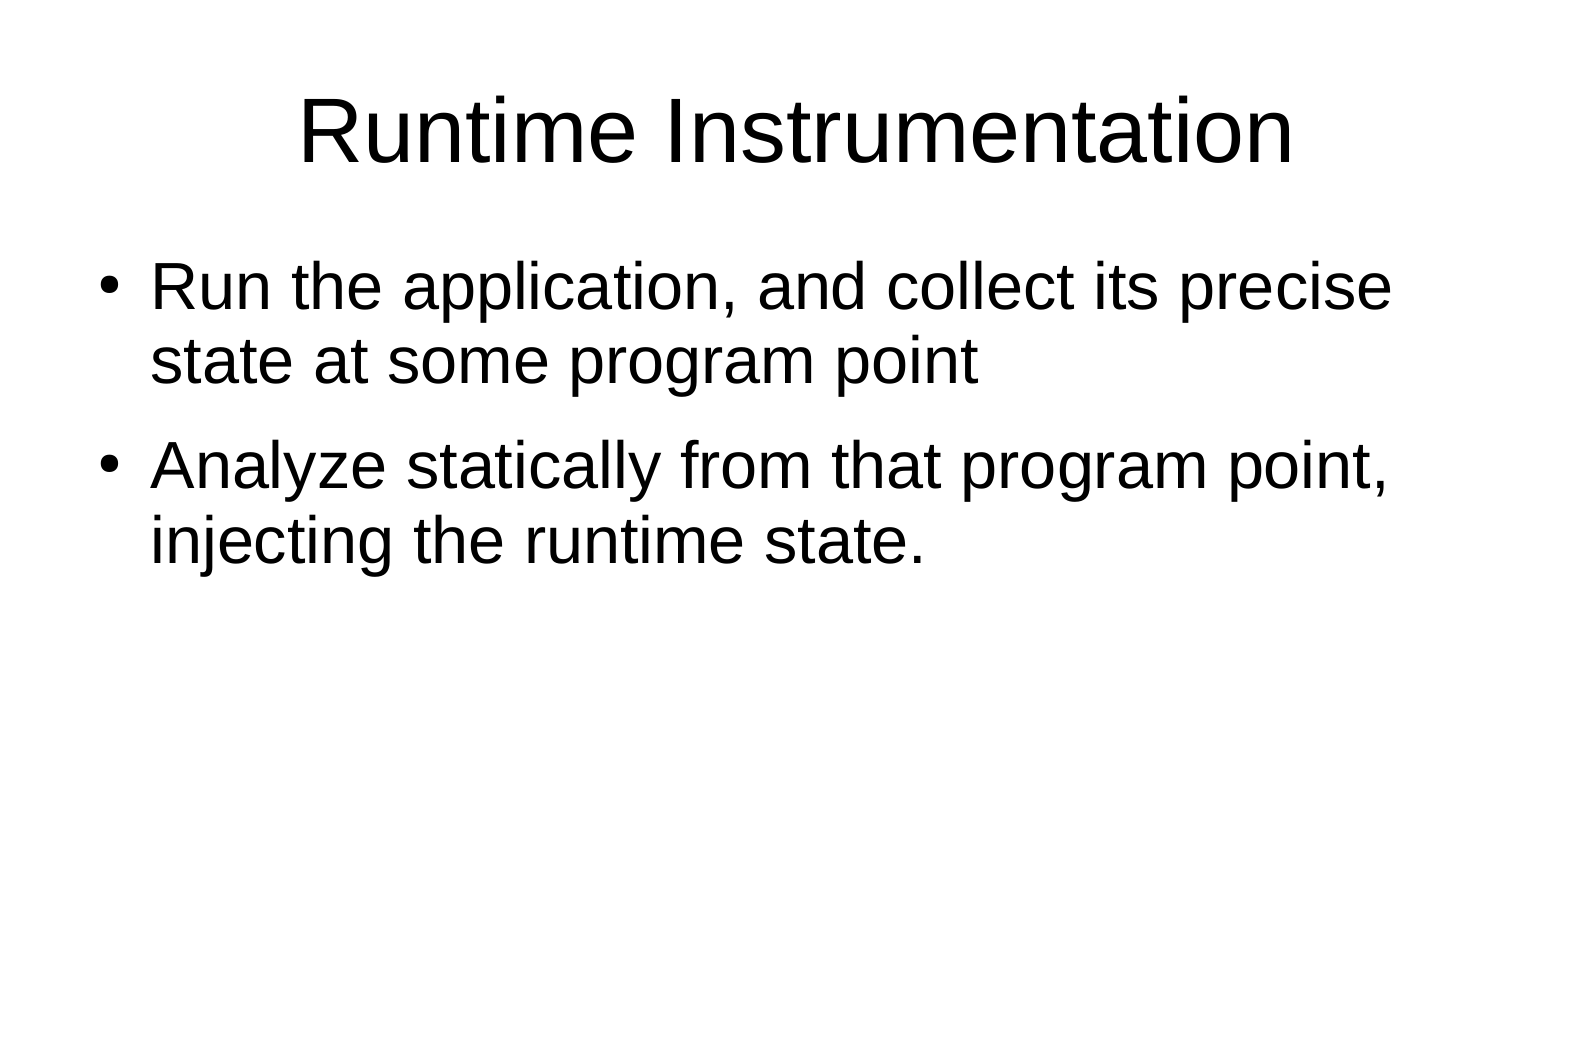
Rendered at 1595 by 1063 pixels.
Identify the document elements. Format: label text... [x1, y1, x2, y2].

list Run the application, and collect its precise state at some program point Analyze statically from that program point, injecting the runtime state. [79, 248, 1515, 951]
title Runtime Instrumentation [79, 42, 1515, 220]
